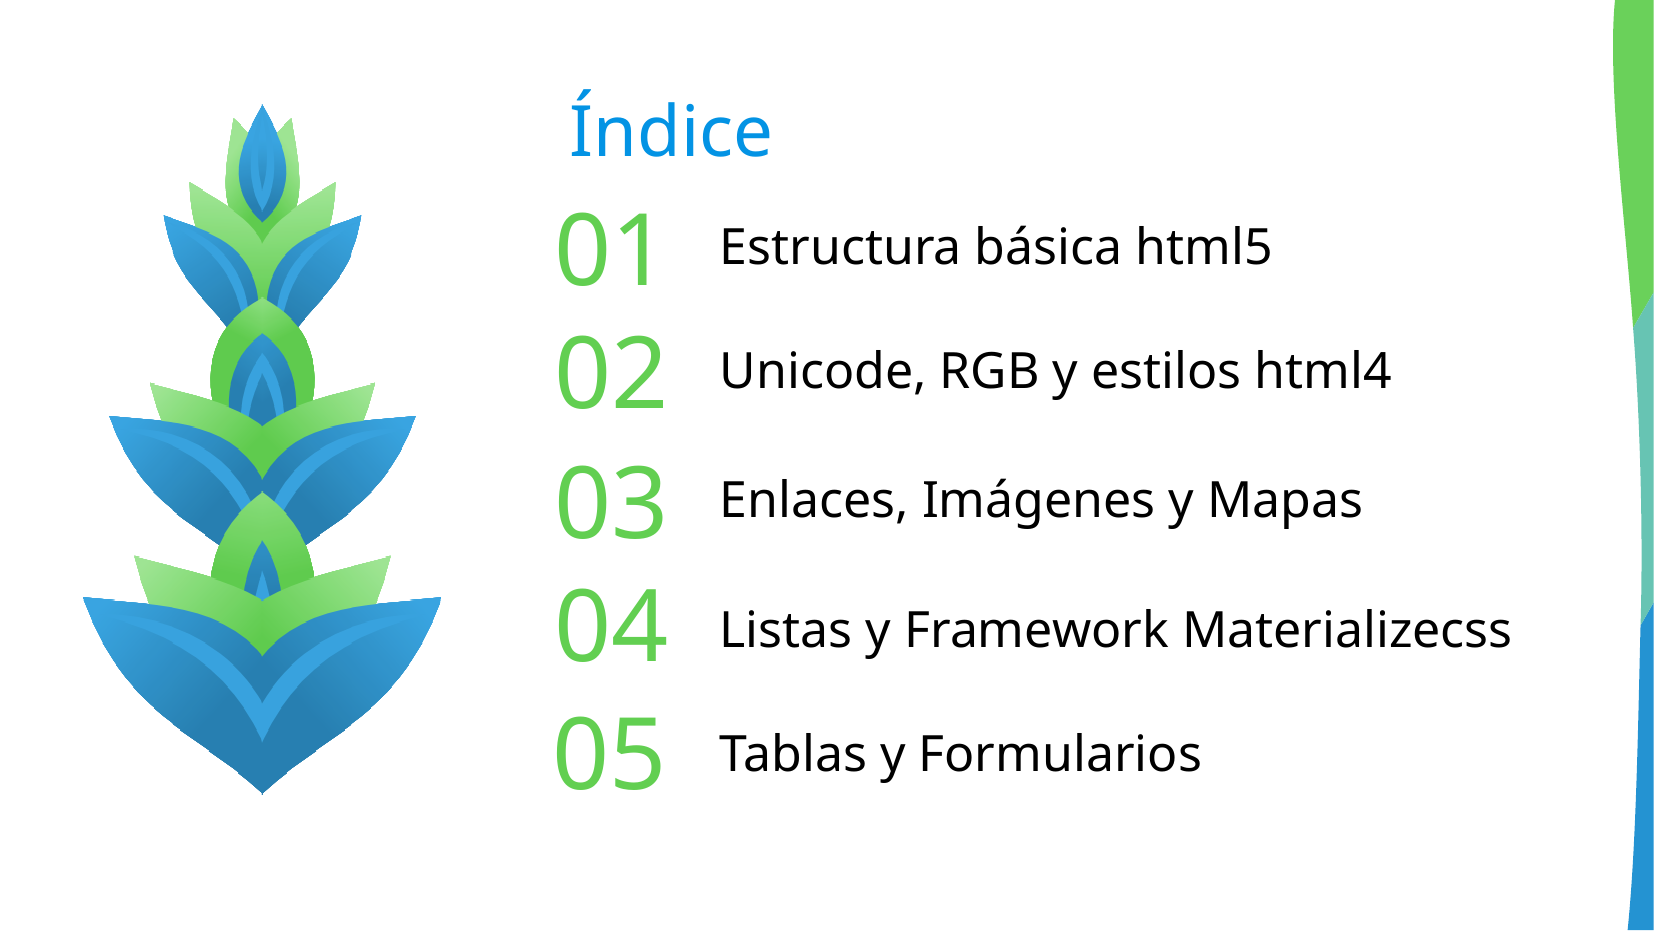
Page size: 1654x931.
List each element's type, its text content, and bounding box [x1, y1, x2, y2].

text_box 05 [537, 682, 694, 818]
text_box Estructura básica html5 [705, 207, 1471, 283]
text_box 02 [539, 301, 696, 430]
text_box 04 [539, 554, 696, 690]
picture [83, 104, 441, 796]
text_box Tablas y Formularios [705, 713, 1595, 789]
text_box Enlaces, Imágenes y Mapas [705, 460, 1471, 536]
text_box Unicode, RGB y estilos html4 [705, 330, 1471, 406]
text_box 01 [539, 177, 696, 301]
text_box Listas y Framework Materializecss [705, 589, 1595, 665]
text_box 03 [539, 430, 696, 554]
text_box Índice [555, 78, 1654, 178]
